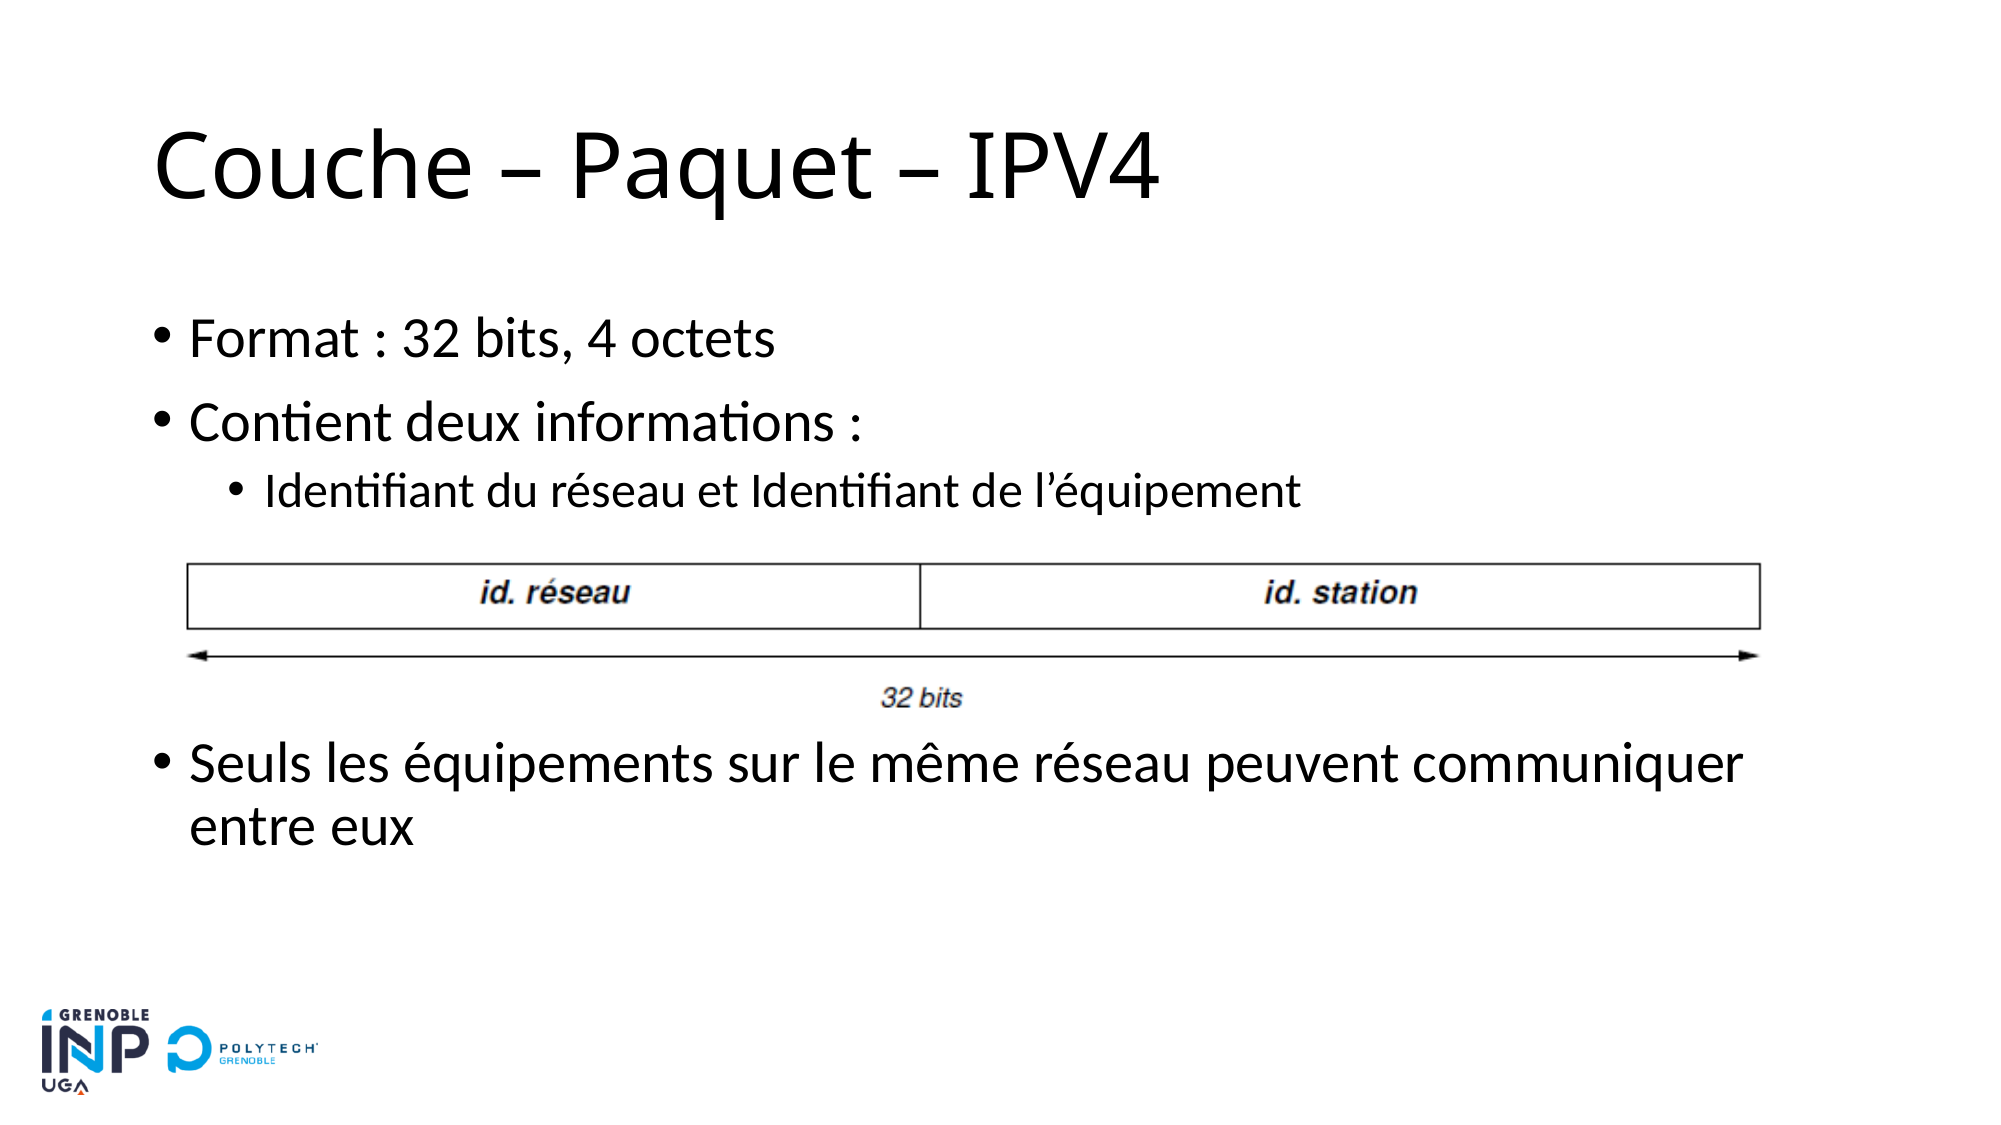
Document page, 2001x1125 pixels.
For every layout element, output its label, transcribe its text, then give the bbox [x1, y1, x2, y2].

picture [163, 532, 1789, 732]
picture [42, 1009, 318, 1095]
list Format : 32 bits, 4 octets Contient deux informations : Identifiant du réseau et Identifiant de l’équipement Seuls les équipements sur le même réseau peuvent communiquer entre eux [137, 299, 1863, 1014]
title Couche – Paquet – IPV4 [137, 59, 1863, 278]
